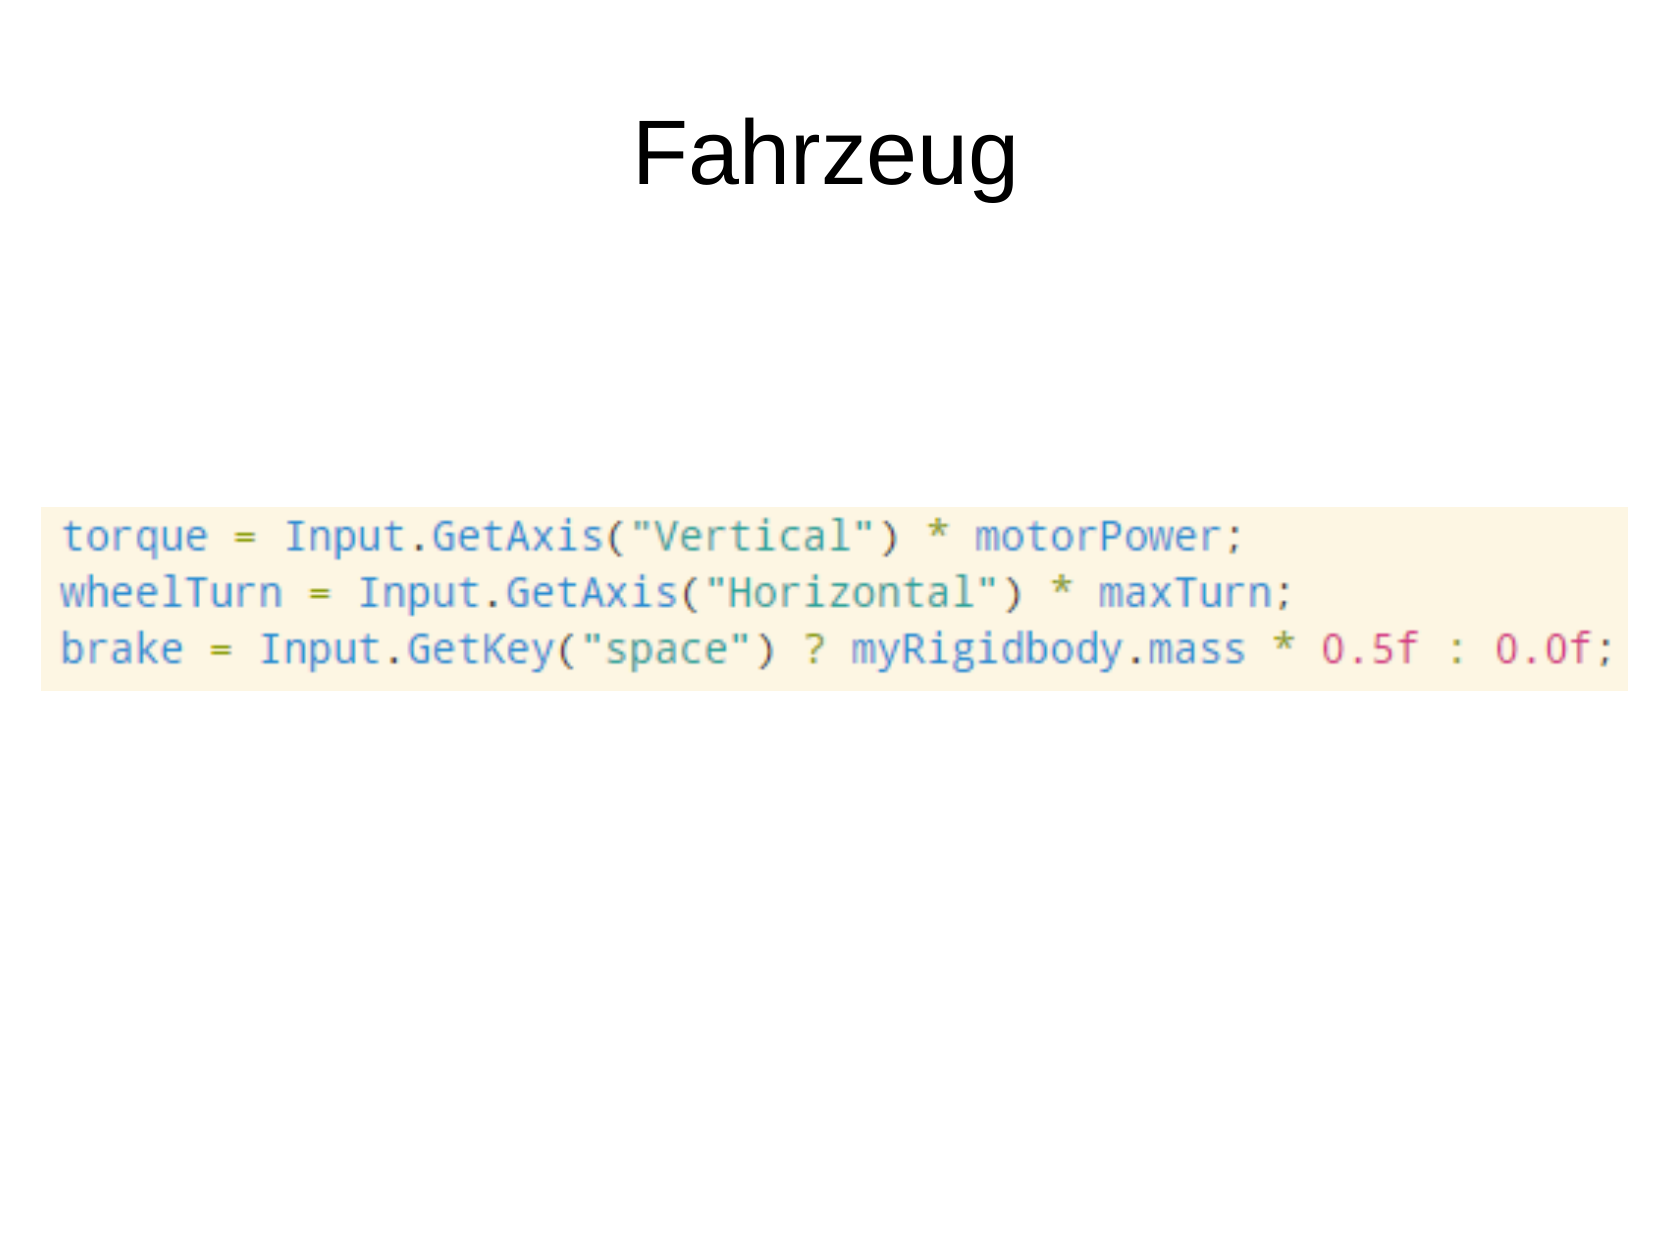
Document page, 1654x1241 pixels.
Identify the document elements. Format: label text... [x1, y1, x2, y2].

title Fahrzeug [82, 49, 1571, 257]
picture [41, 507, 1628, 691]
